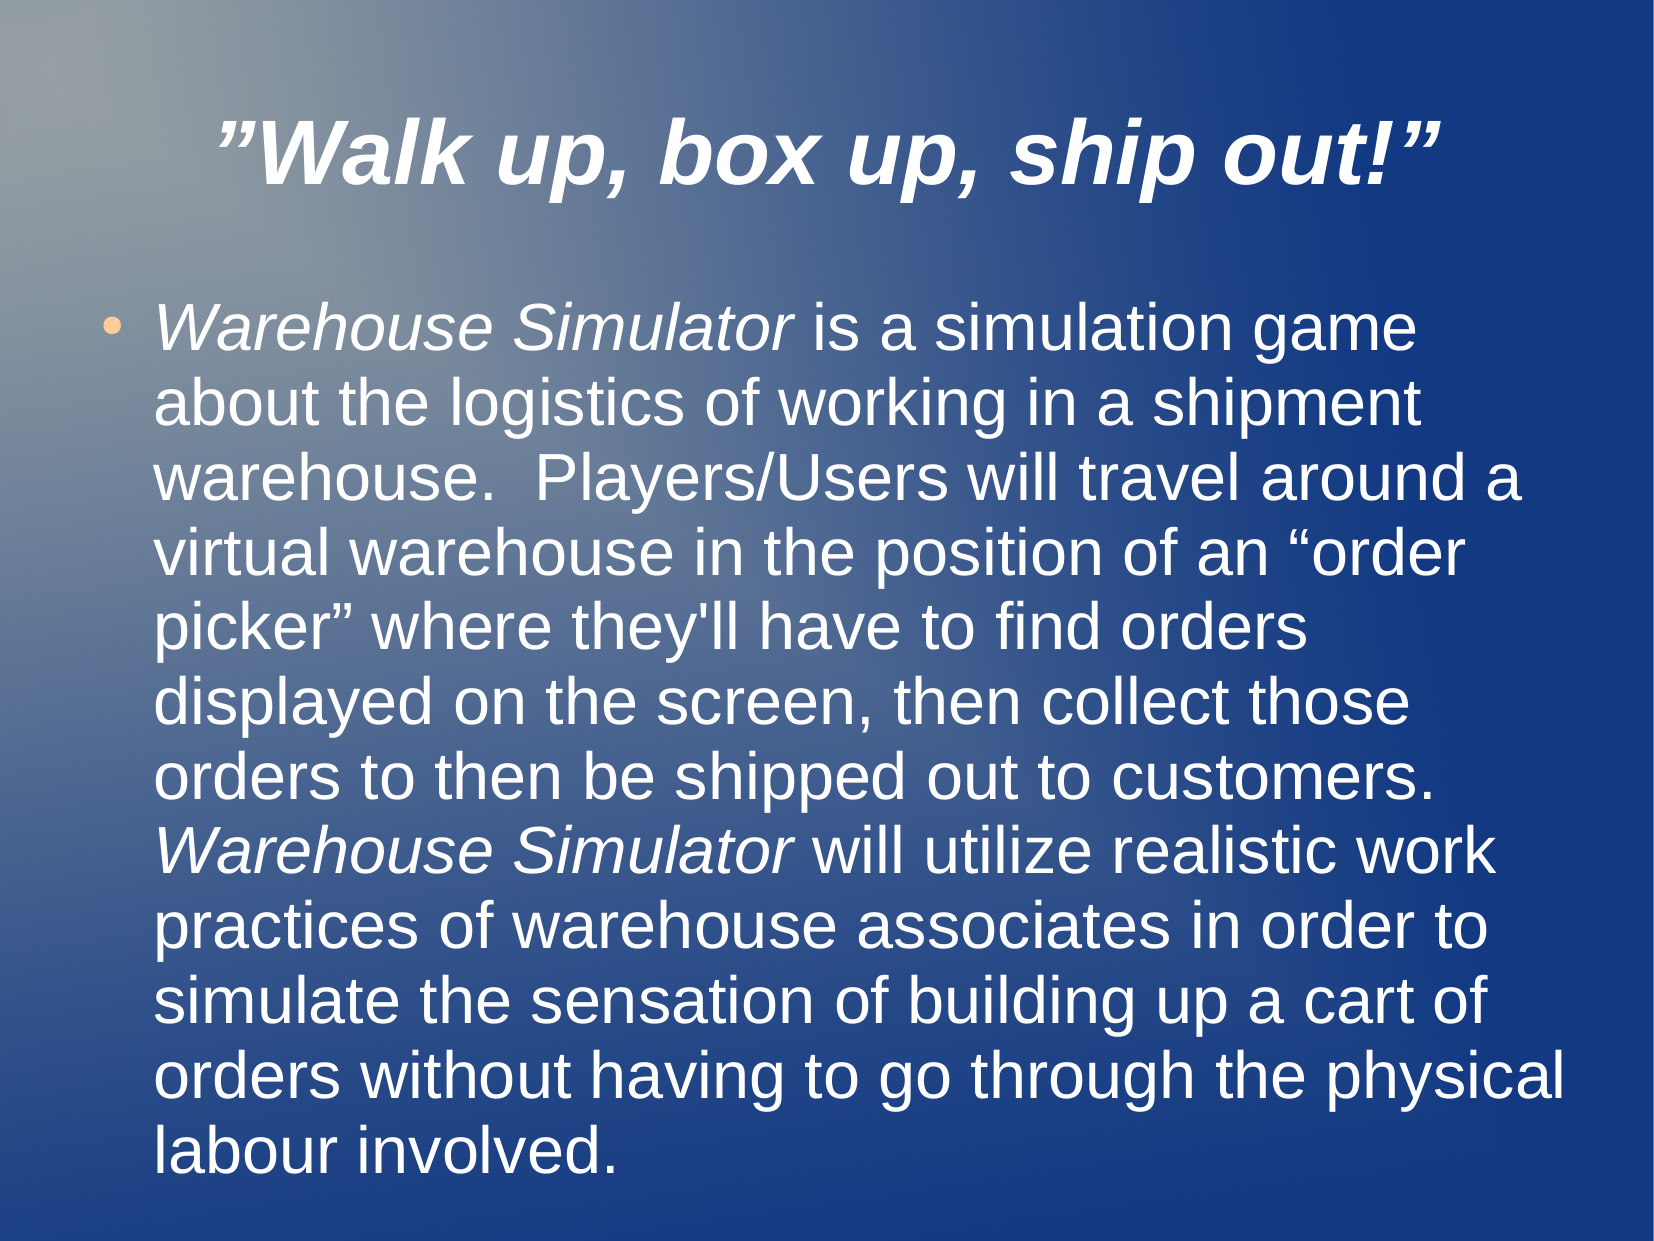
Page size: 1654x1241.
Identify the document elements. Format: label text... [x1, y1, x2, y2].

title ”Walk up, box up, ship out!” [82, 49, 1571, 257]
picture [0, 0, 1654, 1241]
list Warehouse Simulator is a simulation game about the logistics of working in a shipment warehouse. Players/Users will travel around a virtual warehouse in the position of an “order picker” where they'll have to find orders displayed on the screen, then collect those orders to then be shipped out to customers. Warehouse Simulator will utilize realistic work practices of warehouse associates in order to simulate the sensation of building up a cart of orders without having to go through the physical labour involved. [82, 290, 1571, 1188]
